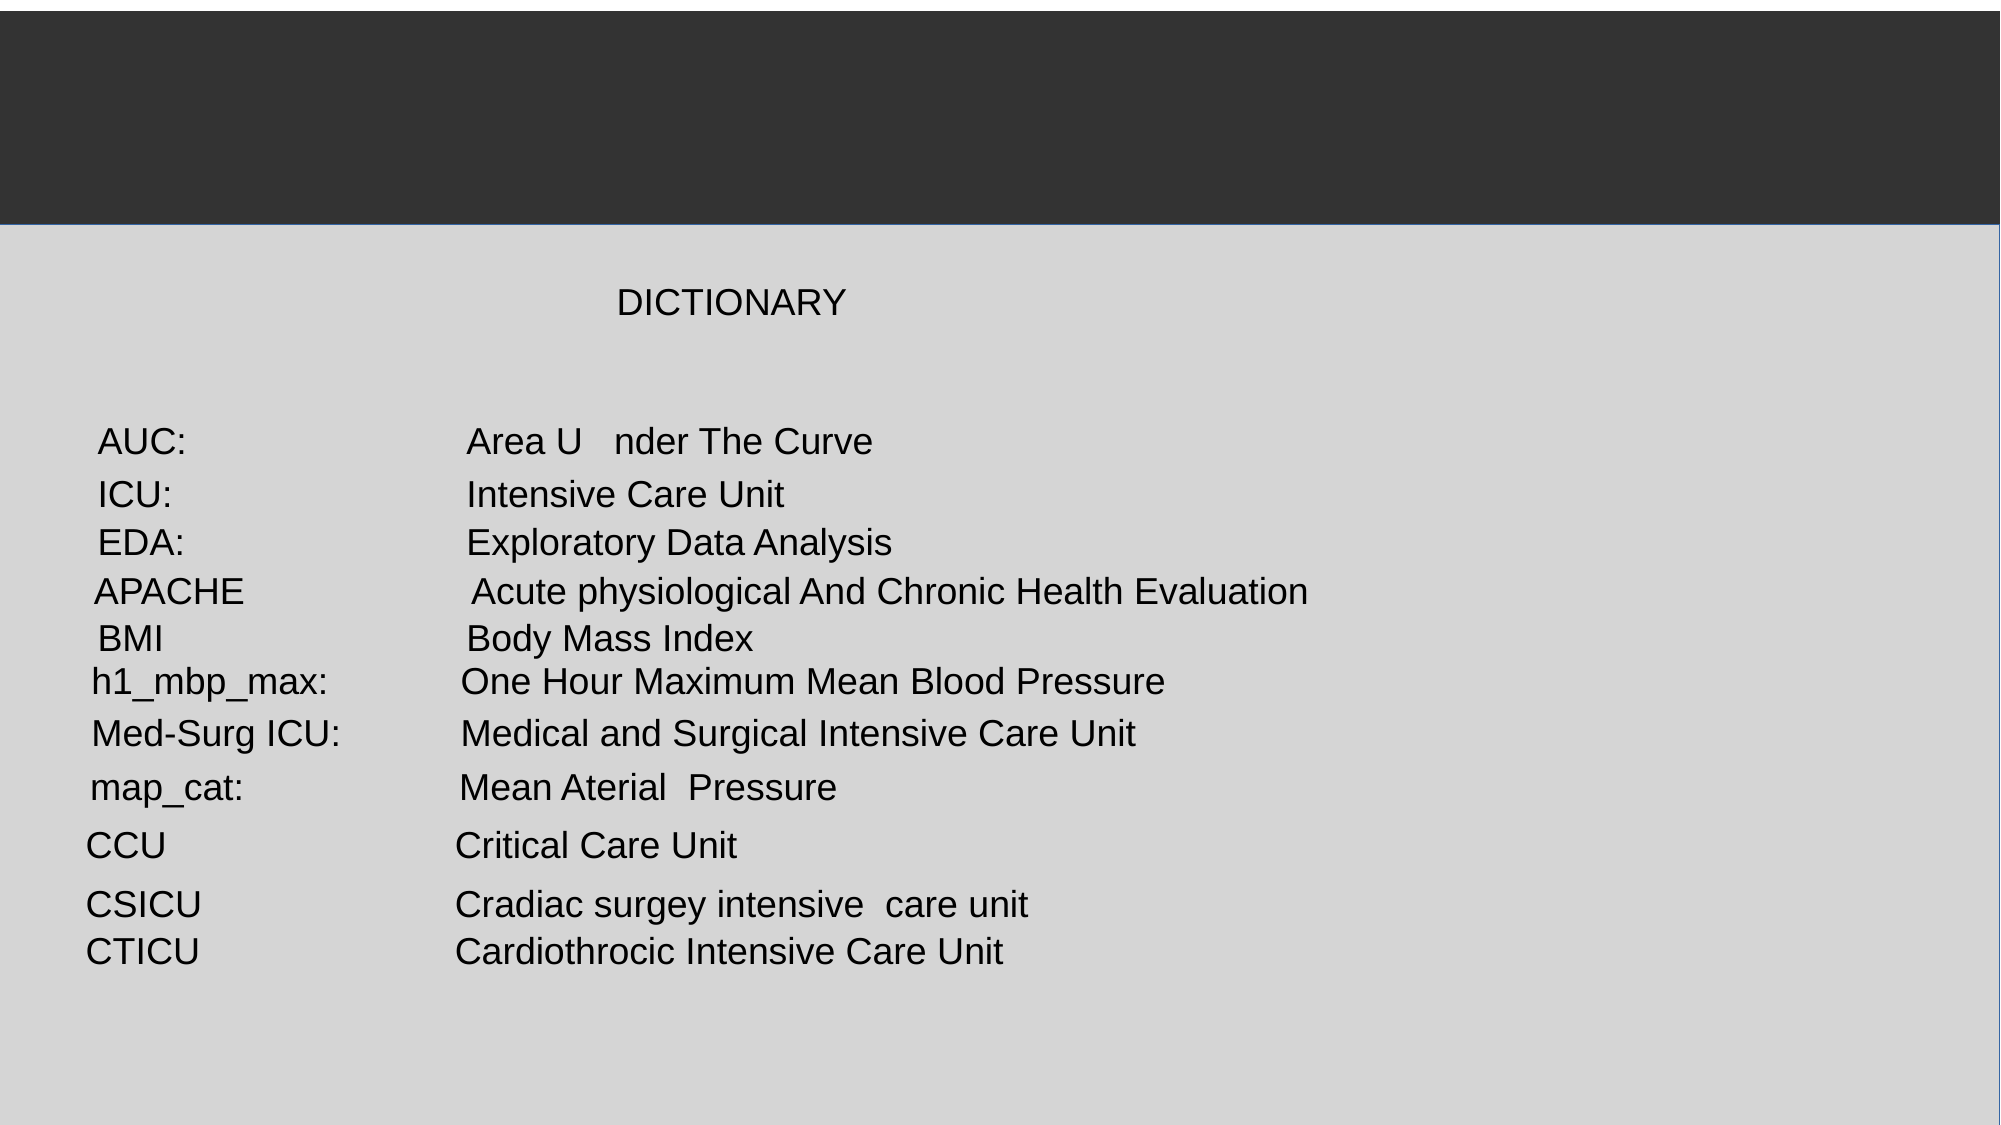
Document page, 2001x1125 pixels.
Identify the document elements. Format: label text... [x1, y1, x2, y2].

text_box DICTIONARY [601, 273, 863, 331]
text_box AUC: Area U nder The Curve [82, 413, 1701, 471]
text_box BMI Body Mass Index [82, 610, 1689, 668]
text_box [0, 11, 2000, 1125]
text_box CSICU Cradiac surgey intensive care unit [70, 876, 1323, 923]
text_box CCU Critical Care Unit [70, 817, 1855, 875]
text_box Med-Surg ICU: Medical and Surgical Intensive Care Unit [76, 704, 1684, 762]
text_box EDA: Exploratory Data Analysis [82, 513, 1016, 563]
text_box h1_mbp_max: One Hour Maximum Mean Blood Pressure [76, 653, 1258, 704]
text_box map_cat: Mean Aterial Pressure [64, 752, 1672, 816]
text_box APACHE Acute physiological And Chronic Health Evaluation [78, 563, 1878, 621]
text_box CTICU Cardiothrocic Intensive Care Unit [70, 923, 1630, 981]
text_box ICU: Intensive Care Unit [82, 466, 1193, 524]
